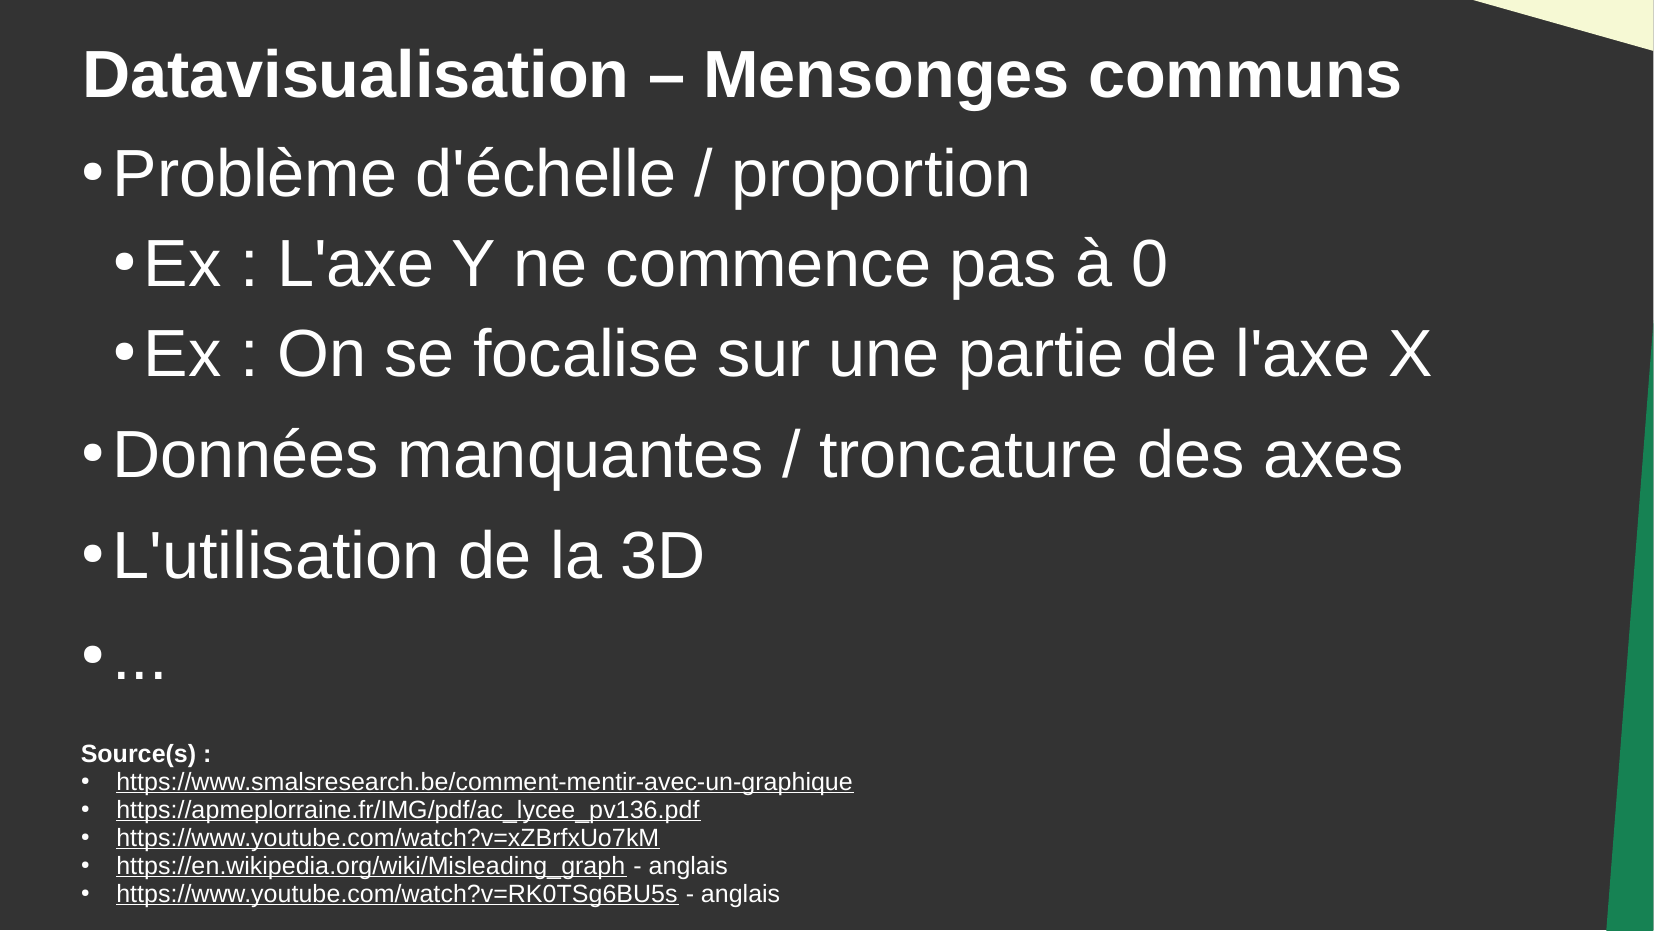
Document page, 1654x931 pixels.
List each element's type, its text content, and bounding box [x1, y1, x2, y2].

title Datavisualisation – Mensonges communs [82, 37, 1571, 122]
text_box Source(s) : https://www.smalsresearch.be/comment-mentir-avec-un-graphique https://apmeplorraine.fr/IMG/pdf/ac_lycee_pv136.pdf https://www.youtube.com/watch?v=xZBrfxUo7kM https://en.wikipedia.org/wiki/Misleading_graph - anglais https://www.youtube.com/watch?v=RK0TSg6BU5s - anglais [66, 732, 1483, 916]
text_box [1473, 0, 1654, 52]
list Problème d'échelle / proportion Ex : L'axe Y ne commence pas à 0 Ex : On se focalise sur une partie de l'axe X Données manquantes / troncature des axes L'utilisation de la 3D ... [80, 135, 1619, 697]
text_box [1606, 313, 1654, 931]
